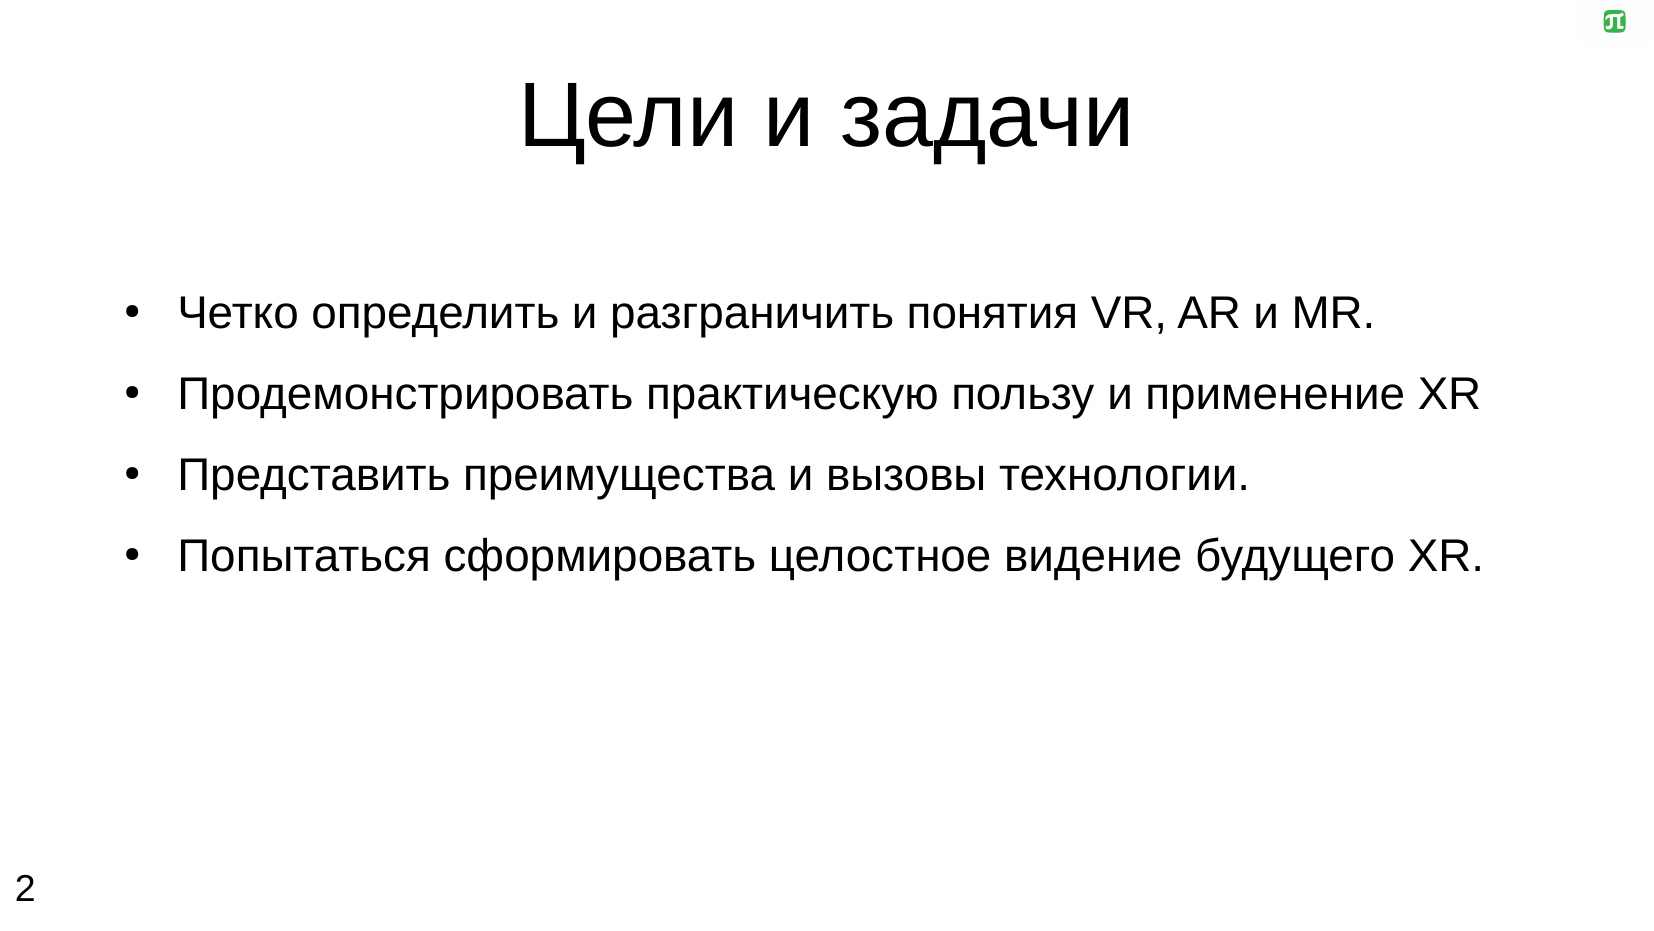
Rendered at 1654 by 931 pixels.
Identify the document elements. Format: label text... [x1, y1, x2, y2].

picture [1579, 0, 1654, 46]
title Цели и задачи [82, 37, 1571, 193]
list Четко определить и разграничить понятия VR, AR и MR. Продемонстрировать практическую пользу и применение XR Представить преимущества и вызовы технологии. Попытаться сформировать целостное видение будущего XR. [106, 287, 1595, 827]
text_box <номер> [0, 860, 562, 931]
